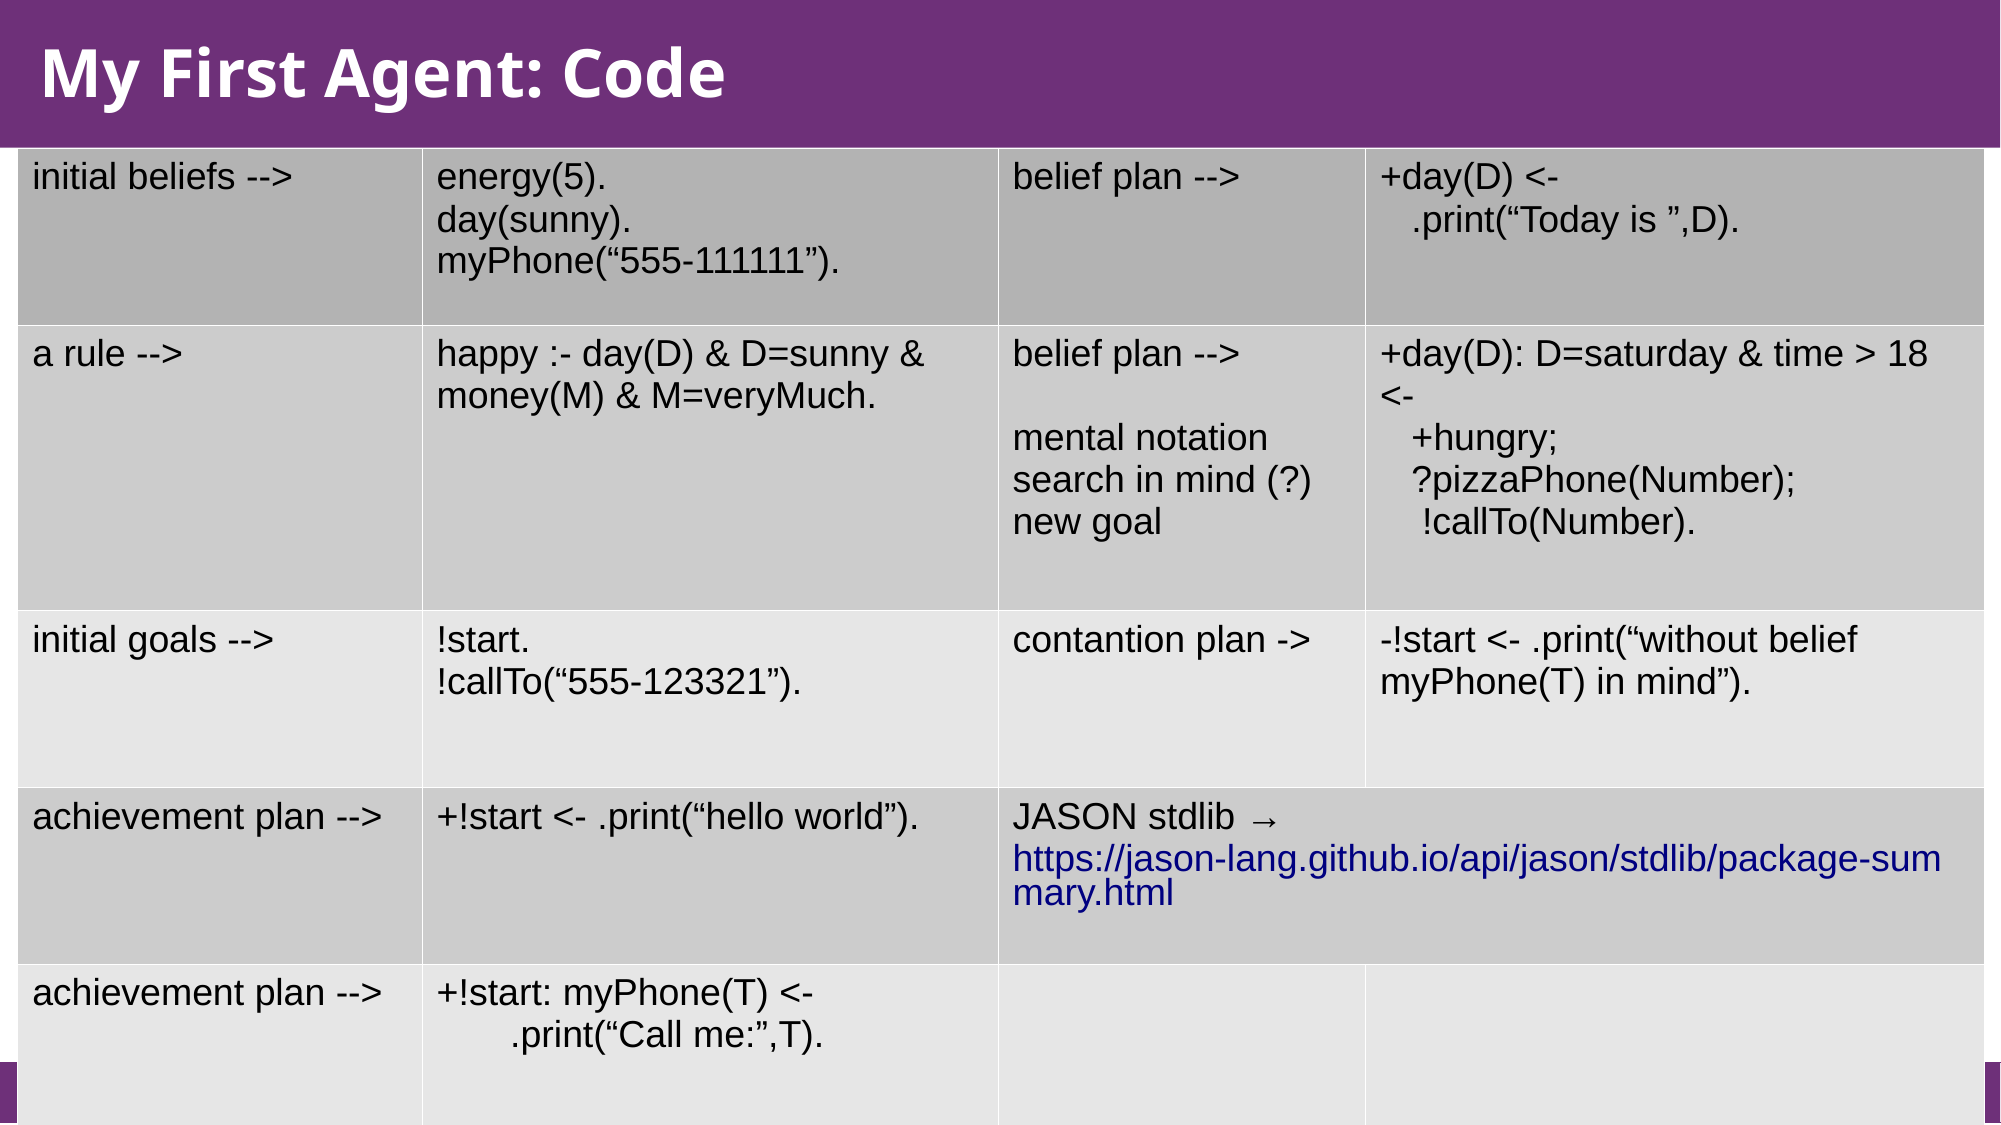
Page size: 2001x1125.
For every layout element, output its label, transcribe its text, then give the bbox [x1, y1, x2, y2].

table_cell initial goals --> [18, 611, 422, 787]
table_cell -!start <- .print(“without belief myPhone(T) in mind”). [1366, 611, 1984, 787]
table_cell +day(D): D=saturday & time > 18 <- +hungry; ?pizzaPhone(Number); !callTo(Number). [1366, 326, 1984, 610]
table_cell belief plan --> mental notation search in mind (?) new goal [999, 326, 1365, 610]
table_header belief plan --> [999, 149, 1365, 325]
table_cell contantion plan -> [999, 611, 1365, 787]
table_cell [1366, 965, 1984, 1125]
table_header +day(D) <- .print(“Today is ”,D). [1366, 149, 1984, 325]
table_cell +!start <- .print(“hello world”). [423, 788, 998, 964]
table_cell happy :- day(D) & D=sunny & money(M) & M=veryMuch. [423, 326, 998, 610]
table_cell JASON stdlib → https://jason-lang.github.io/api/jason/stdlib/package-summary.html [999, 788, 1984, 964]
text_box My First Agent: Code [25, 23, 1999, 119]
table_cell [999, 965, 1365, 1125]
table_cell achievement plan --> [18, 965, 422, 1125]
table_header initial beliefs --> [18, 149, 422, 325]
table_cell !start. !callTo(“555-123321”). [423, 611, 998, 787]
table_cell +!start: myPhone(T) <- .print(“Call me:”,T). [423, 965, 998, 1125]
table_cell a rule --> [18, 326, 422, 610]
table_header energy(5). day(sunny). myPhone(“555-111111”). [423, 149, 998, 325]
table_cell achievement plan --> [18, 788, 422, 964]
